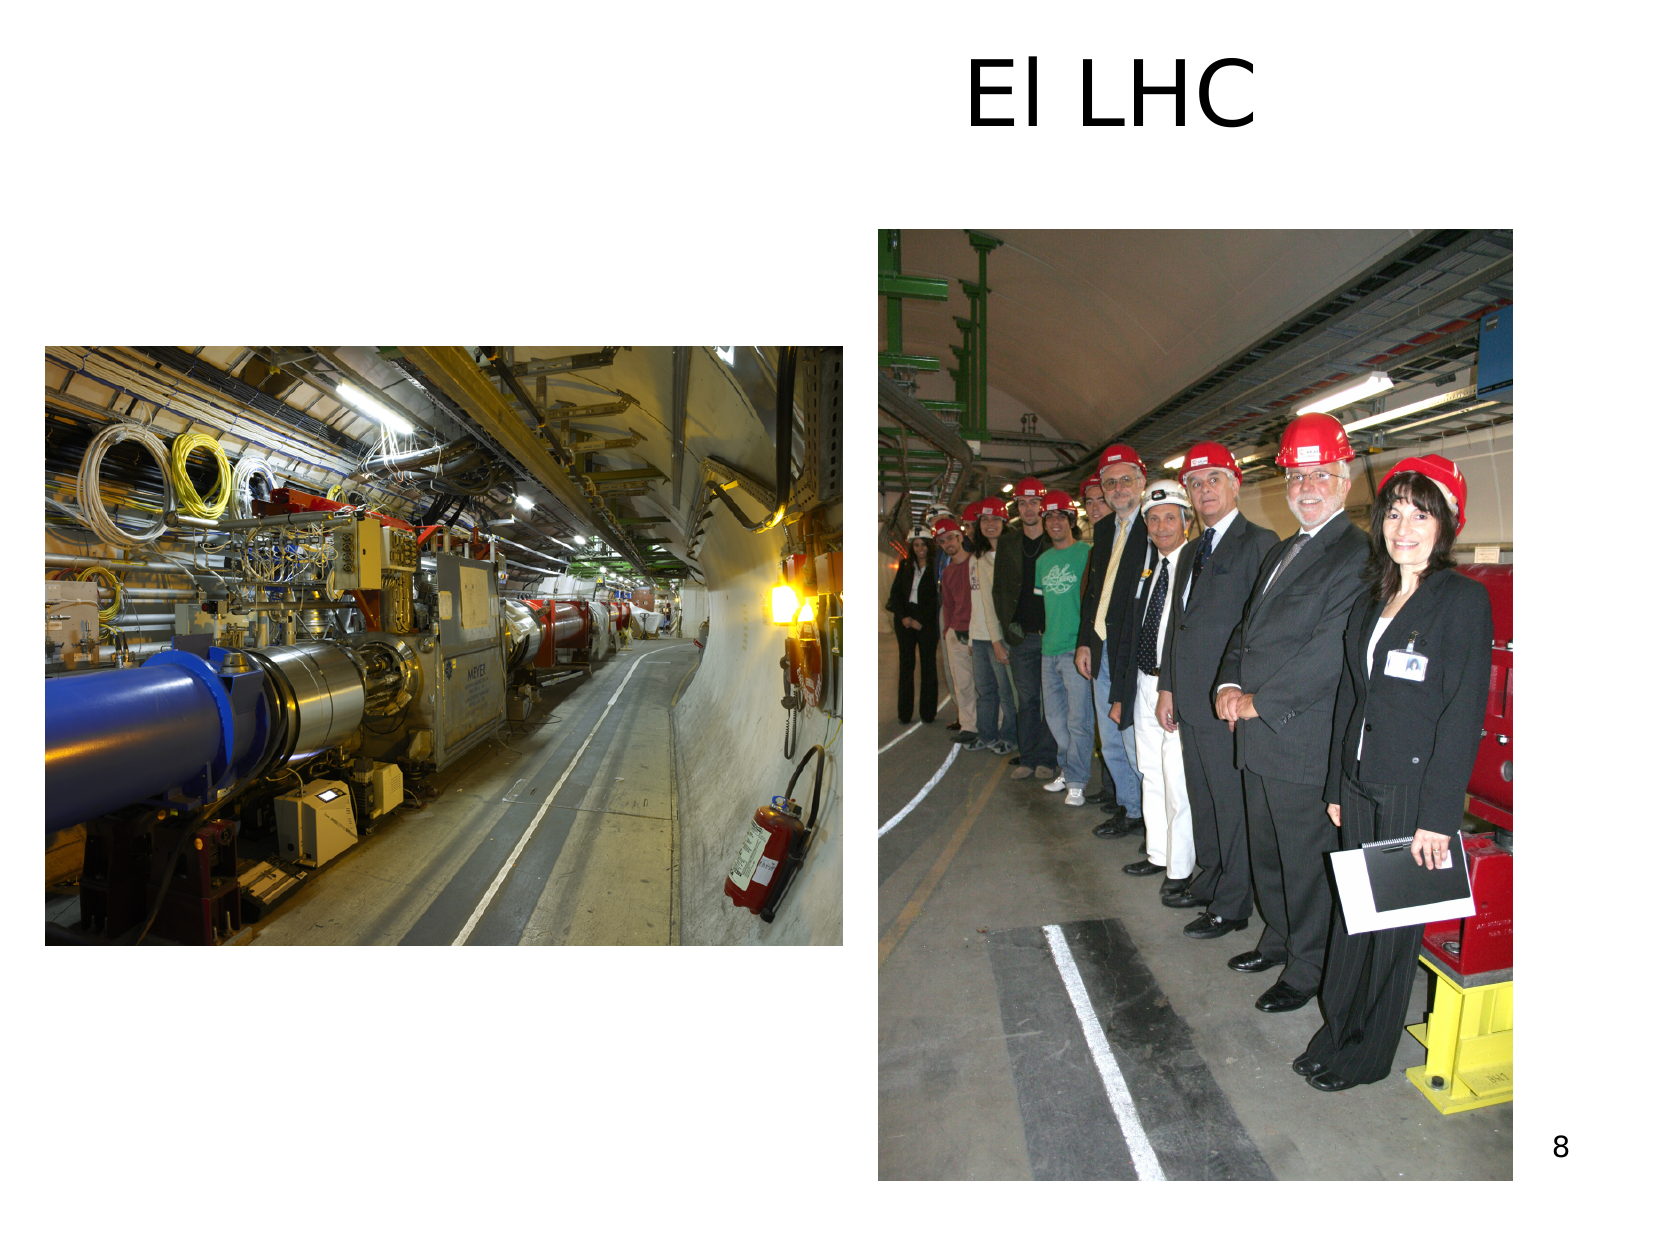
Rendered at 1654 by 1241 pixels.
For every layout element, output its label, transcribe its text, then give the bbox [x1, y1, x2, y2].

picture [878, 229, 1513, 1181]
picture [45, 346, 843, 946]
title El LHC [495, 28, 1584, 151]
